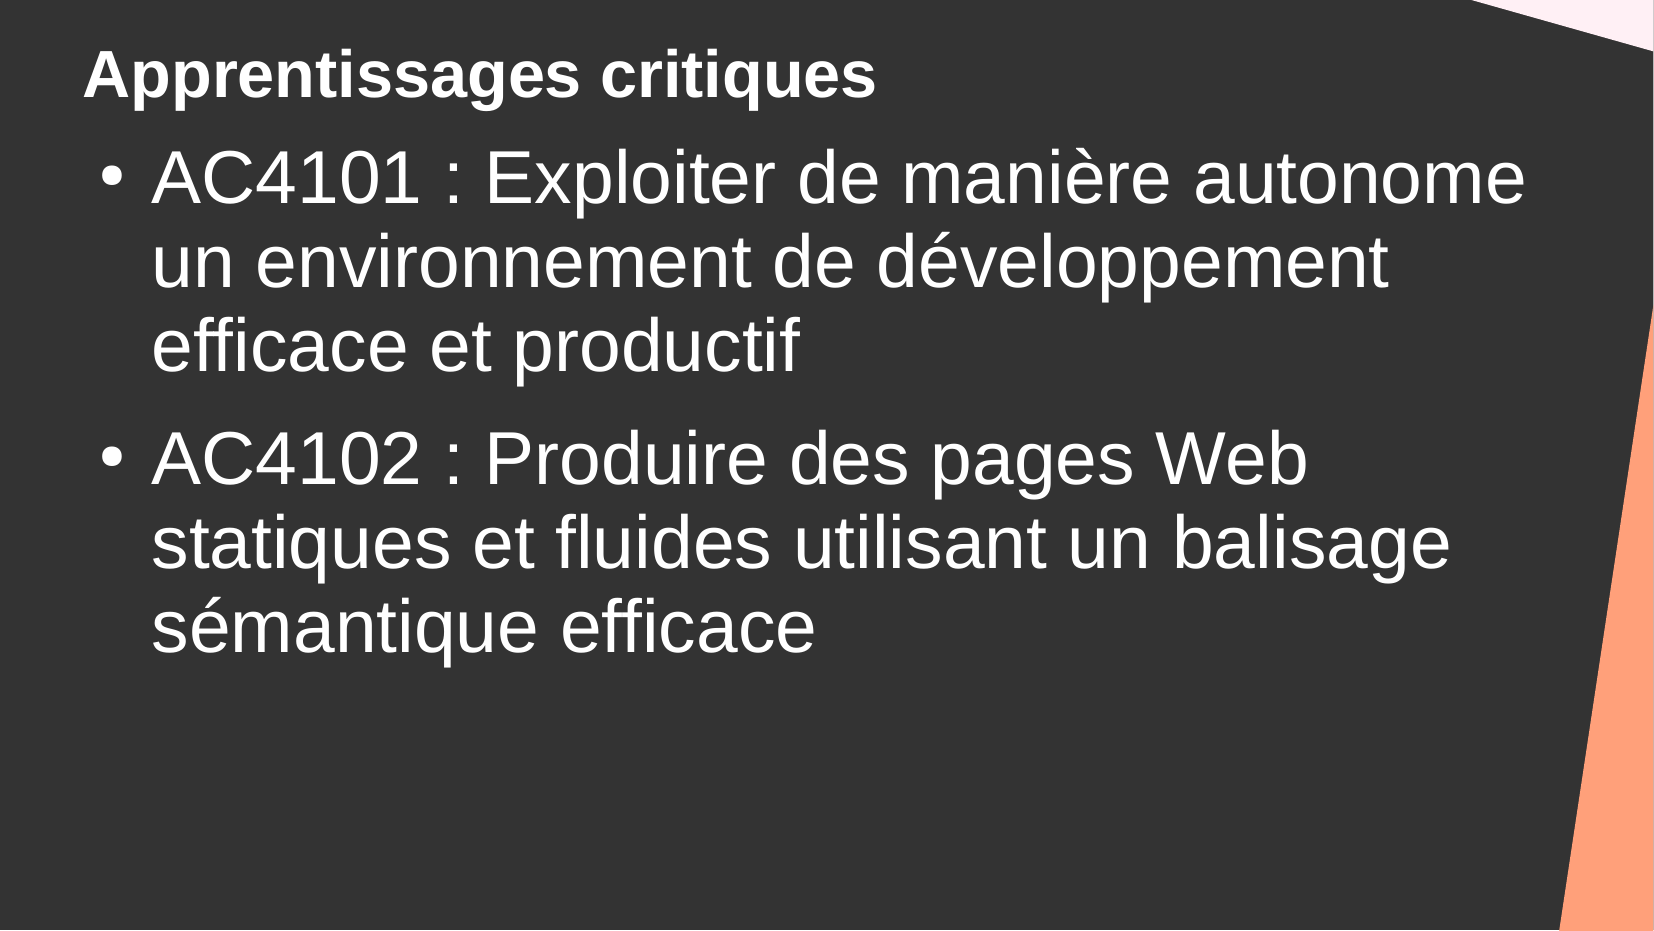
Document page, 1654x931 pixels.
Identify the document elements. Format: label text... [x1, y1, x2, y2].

text_box [1559, 300, 1654, 931]
list AC4101 : Exploiter de manière autonome un environnement de développement efficace et productif AC4102 : Produire des pages Web statiques et fluides utilisant un balisage sémantique efficace [80, 135, 1620, 721]
text_box [1471, 0, 1654, 52]
title Apprentissages critiques [82, 36, 1571, 122]
